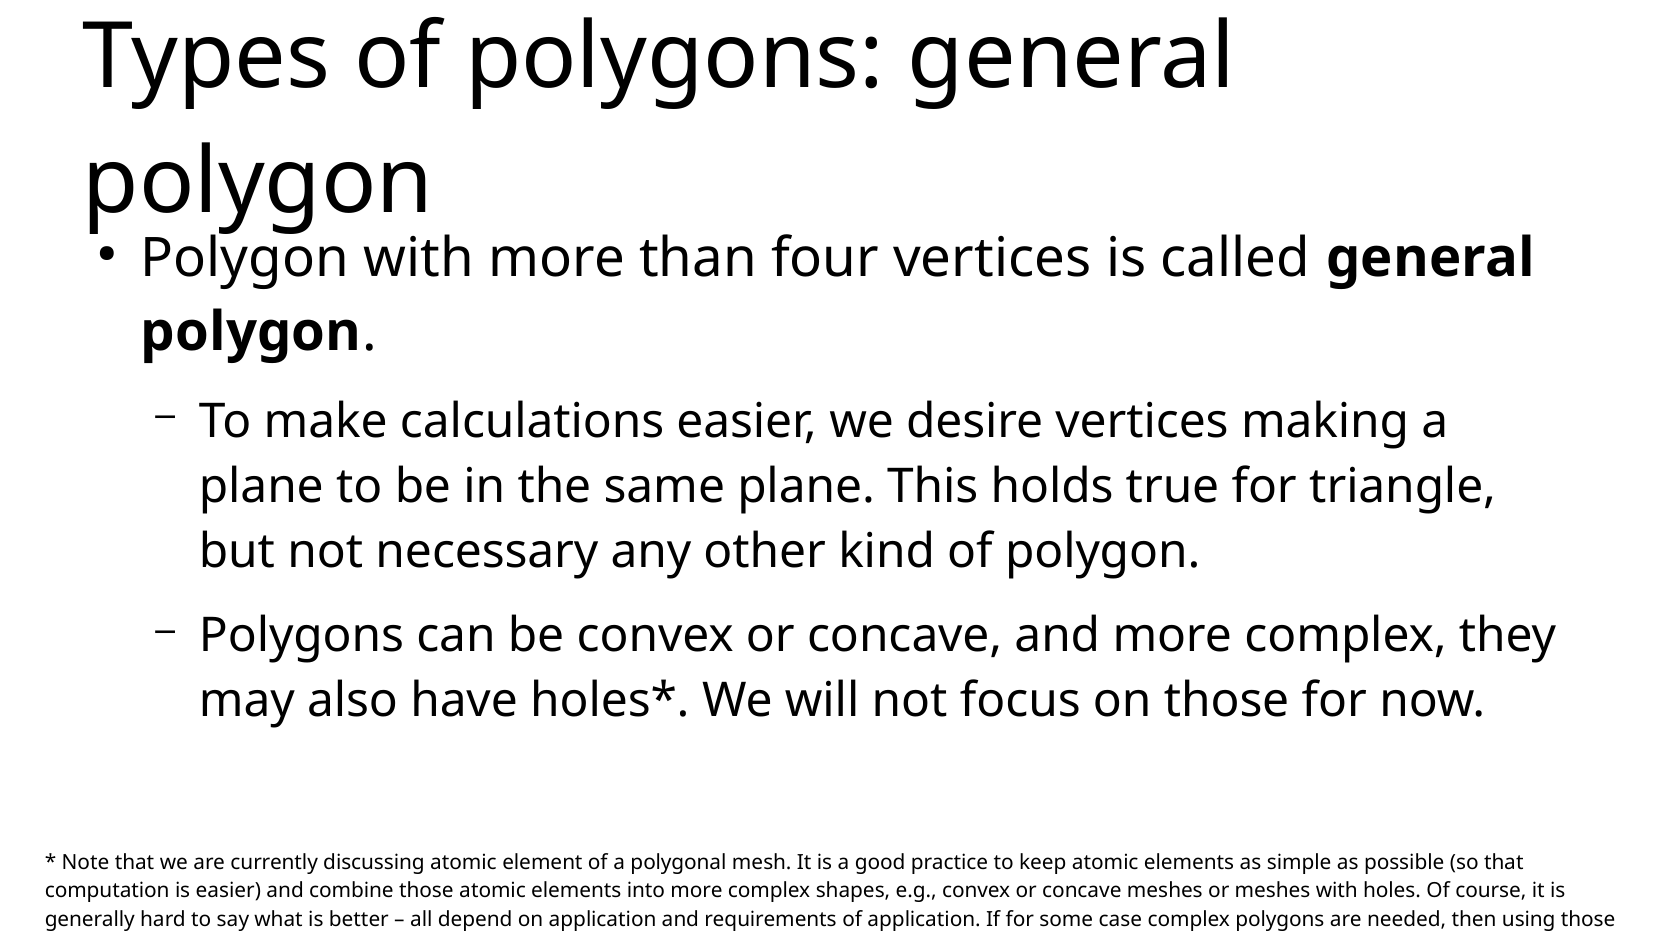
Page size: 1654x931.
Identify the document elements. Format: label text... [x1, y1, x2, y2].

text_box * Note that we are currently discussing atomic element of a polygonal mesh. It is a good practice to keep atomic elements as simple as possible (so that computation is easier) and combine those atomic elements into more complex shapes, e.g., convex or concave meshes or meshes with holes. Of course, it is generally hard to say what is better – all depend on application and requirements of application. If for some case complex polygons are needed, then using those is also approved. But in this course, we will keep to the simple building blocks and hint more complex element for you to investigate further if needed. [30, 840, 1636, 931]
title Types of polygons: general polygon [82, 37, 1571, 193]
list Polygon with more than four vertices is called general polygon. To make calculations easier, we desire vertices making a plane to be in the same plane. This holds true for triangle, but not necessary any other kind of polygon. Polygons can be convex or concave, and more complex, they may also have holes*. We will not focus on those for now. [82, 217, 1571, 758]
